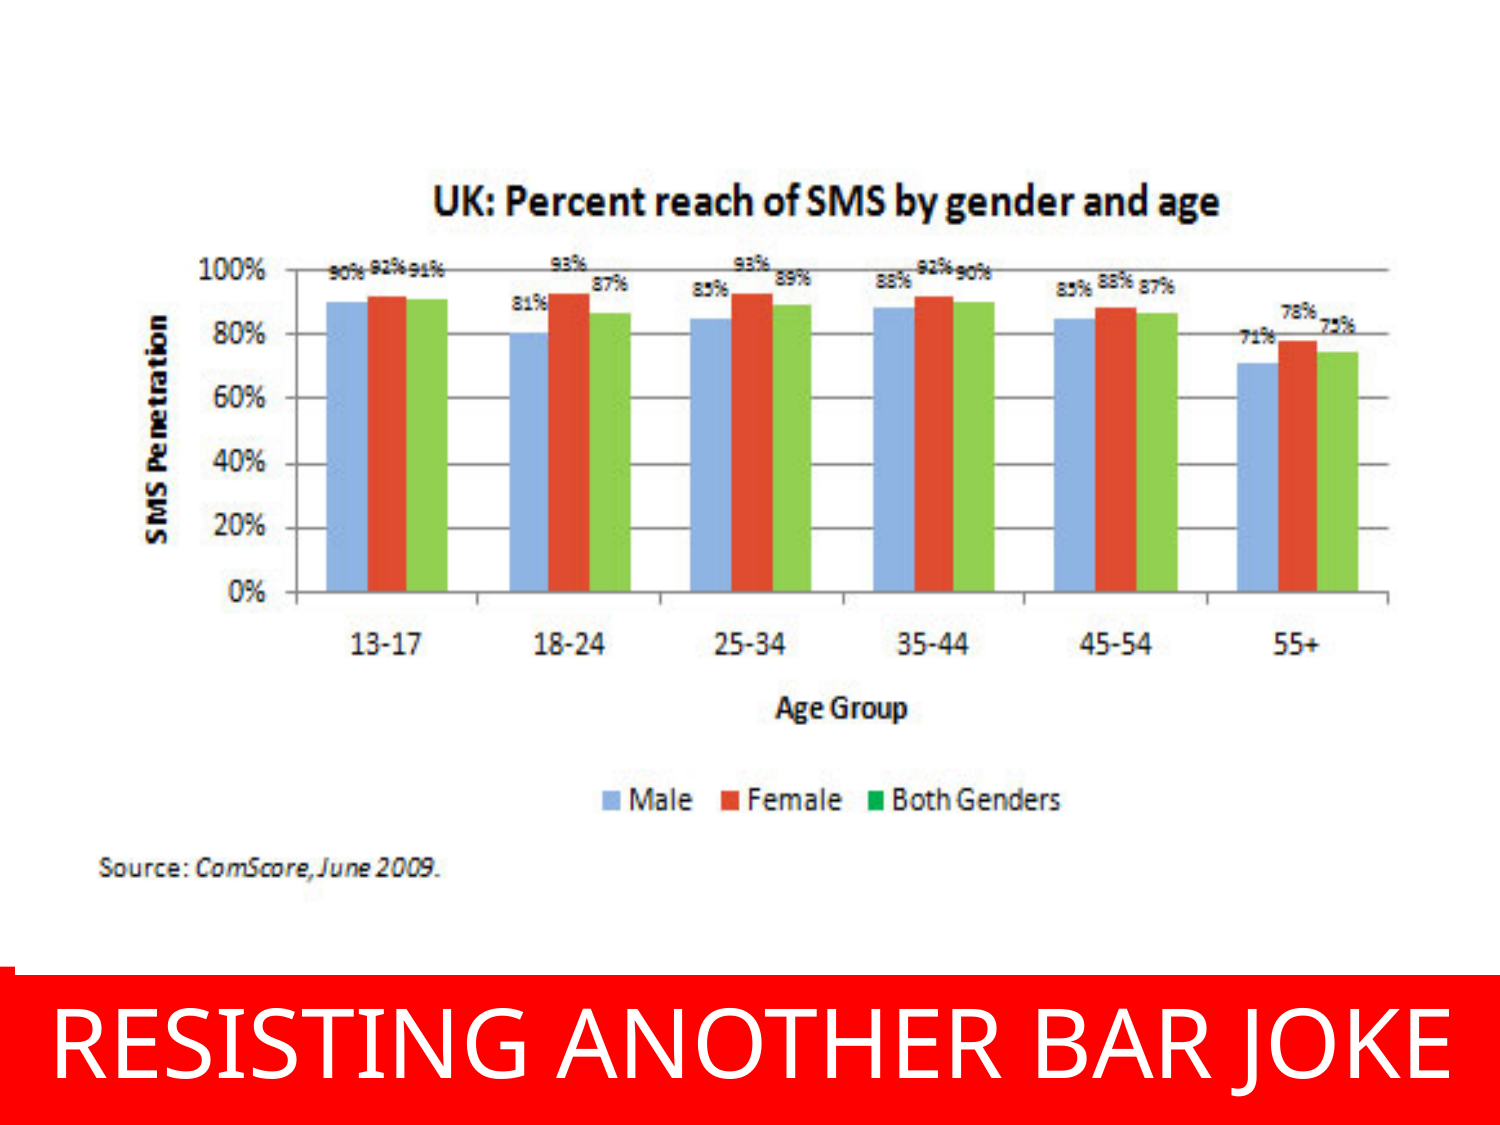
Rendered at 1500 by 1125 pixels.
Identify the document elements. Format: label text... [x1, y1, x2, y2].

picture [15, 14, 1500, 976]
list RESISTING ANOTHER BAR JOKE [28, 976, 1478, 1111]
